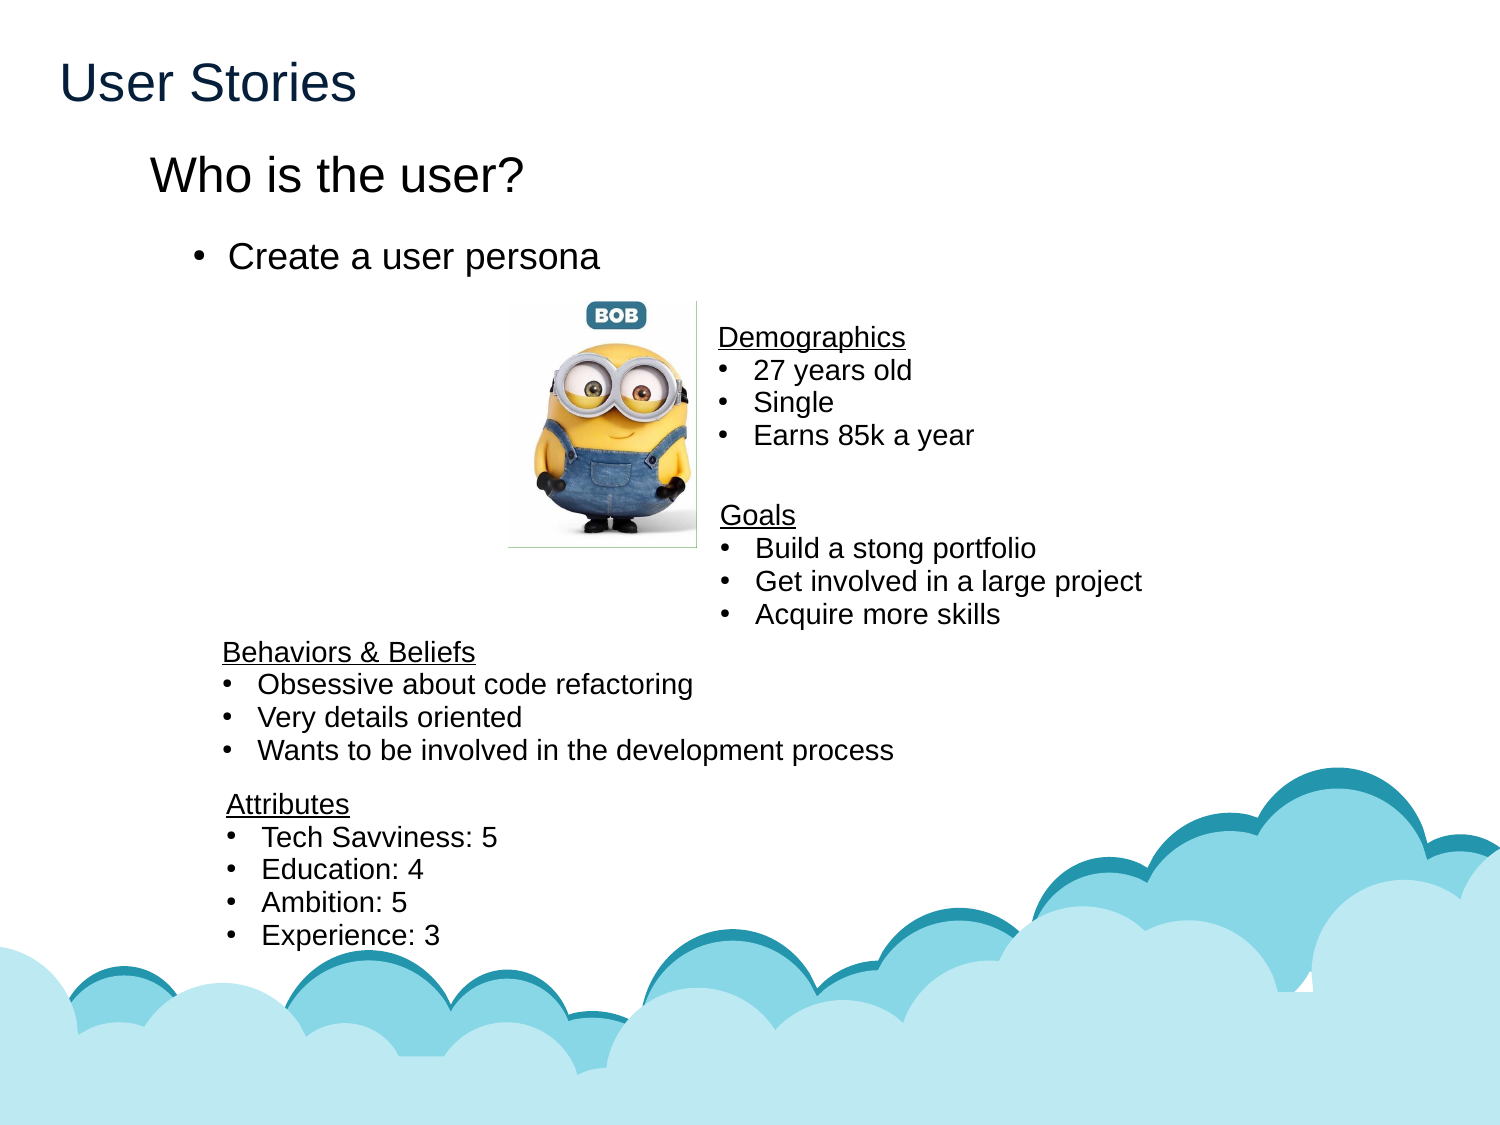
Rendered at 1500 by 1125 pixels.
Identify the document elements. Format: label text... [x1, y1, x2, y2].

text_box Goals Build a stong portfolio Get involved in a large project Acquire more skills [705, 491, 1159, 638]
text_box Attributes Tech Savviness: 5 Education: 4 Ambition: 5 Experience: 3 [211, 780, 513, 960]
text_box Who is the user? [135, 139, 541, 211]
text_box User Stories [45, 45, 556, 136]
text_box Behaviors & Beliefs Obsessive about code refactoring Very details oriented Wants to be involved in the development process [207, 628, 911, 775]
picture [508, 301, 697, 548]
text_box Demographics 27 years old Single Earns 85k a year [703, 280, 1229, 460]
text_box Create a user persona [177, 228, 616, 286]
